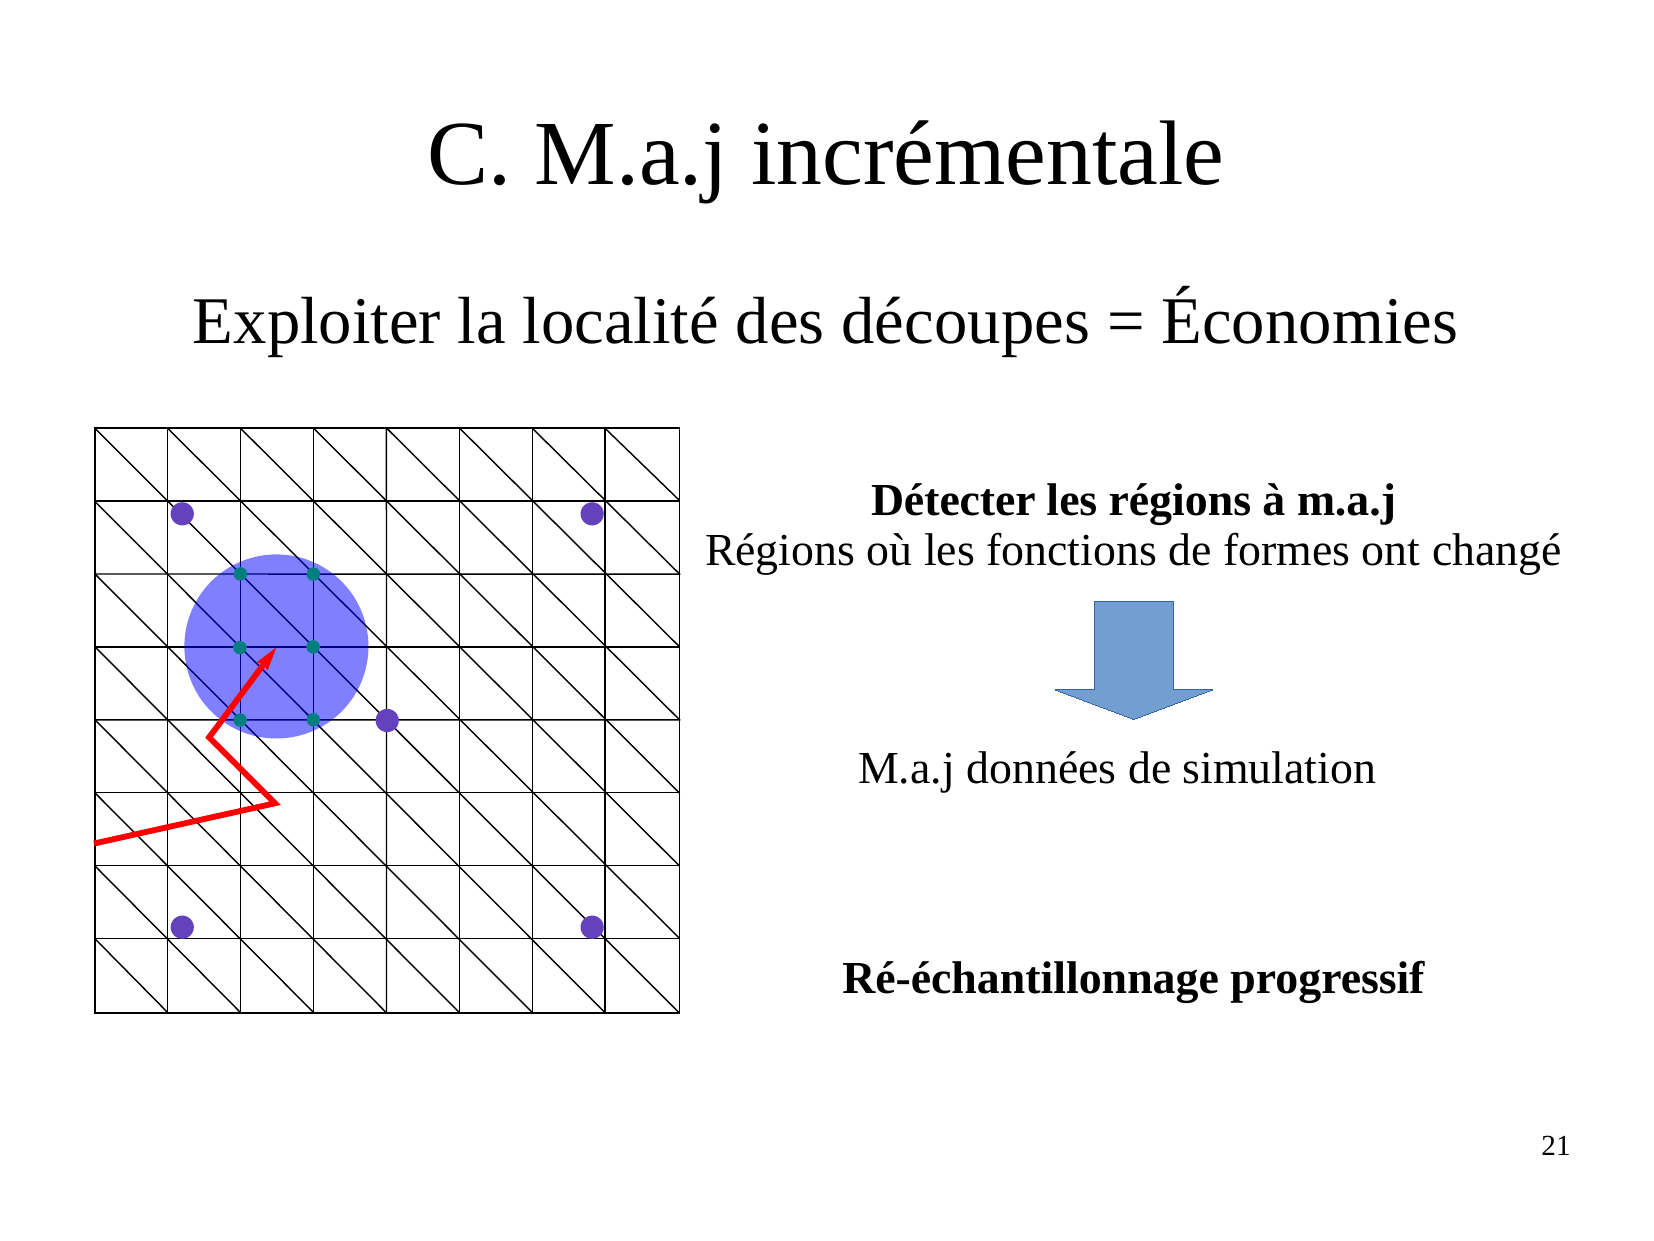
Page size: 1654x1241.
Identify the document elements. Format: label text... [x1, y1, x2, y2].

picture [58, 391, 716, 1050]
text_box Détecter les régions à m.a.j Régions où les fonctions de formes ont changé [690, 467, 1578, 584]
text_box [1055, 601, 1213, 720]
text_box Exploiter la localité des découpes = Économies [178, 276, 1476, 366]
text_box M.a.j données de simulation [843, 735, 1425, 811]
text_box Ré-échantillonnage progressif [813, 945, 1455, 1011]
title C. M.a.j incrémentale [82, 49, 1571, 257]
